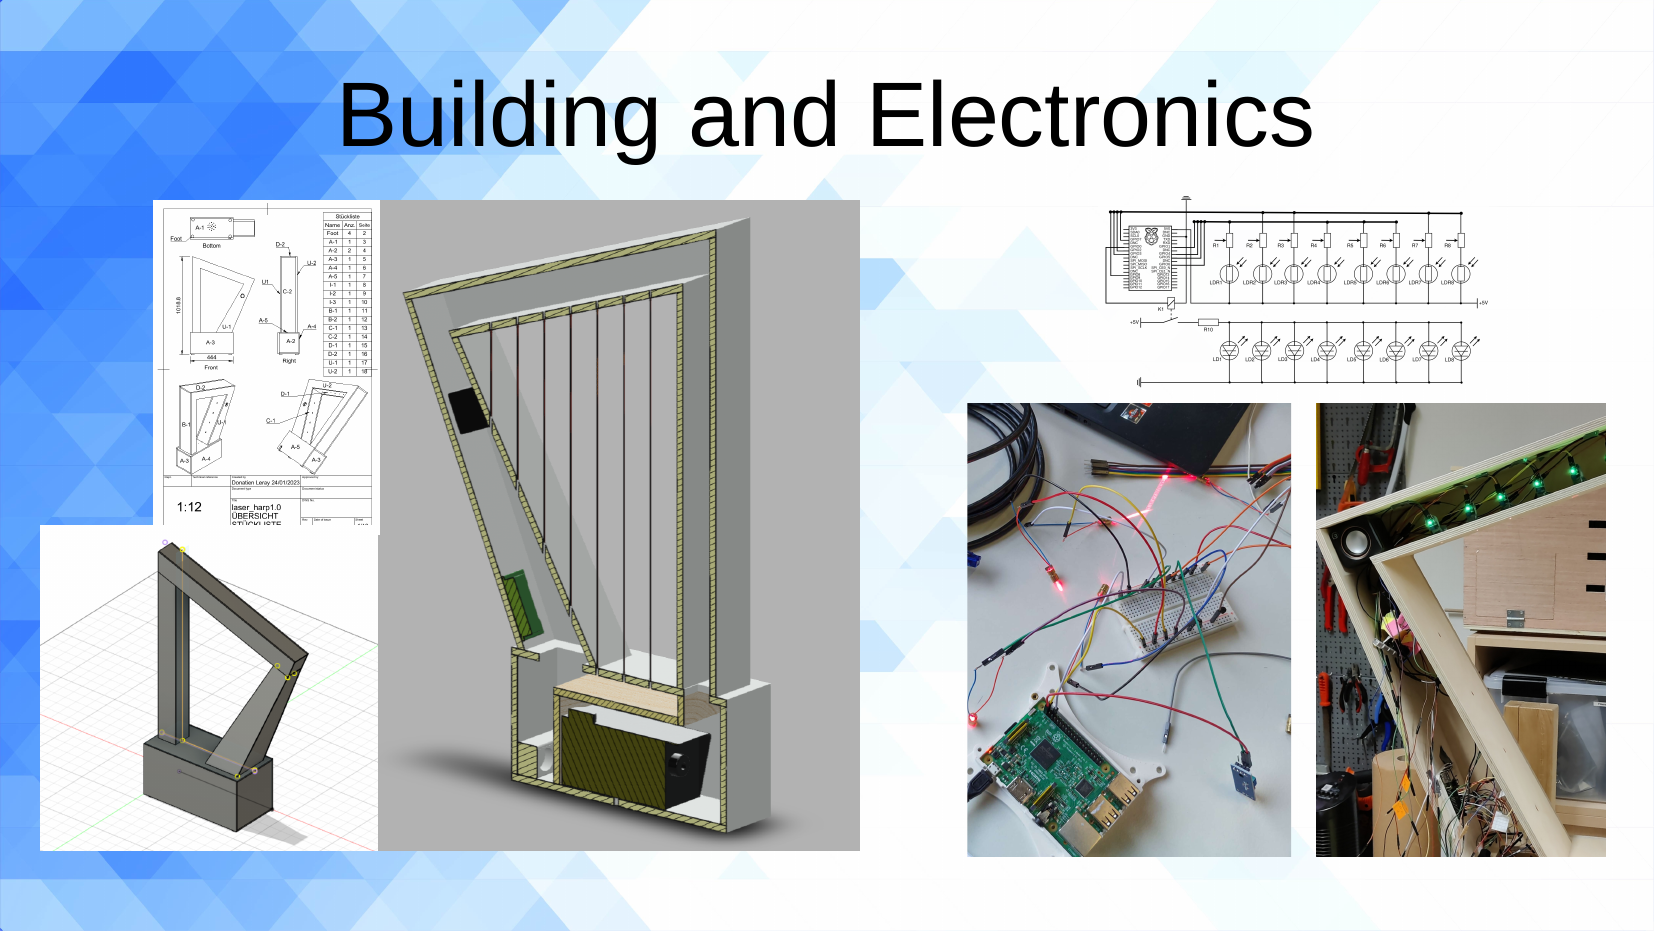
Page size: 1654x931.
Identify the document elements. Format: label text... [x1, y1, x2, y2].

title Building and Electronics [82, 37, 1571, 193]
picture [0, 0, 1654, 931]
